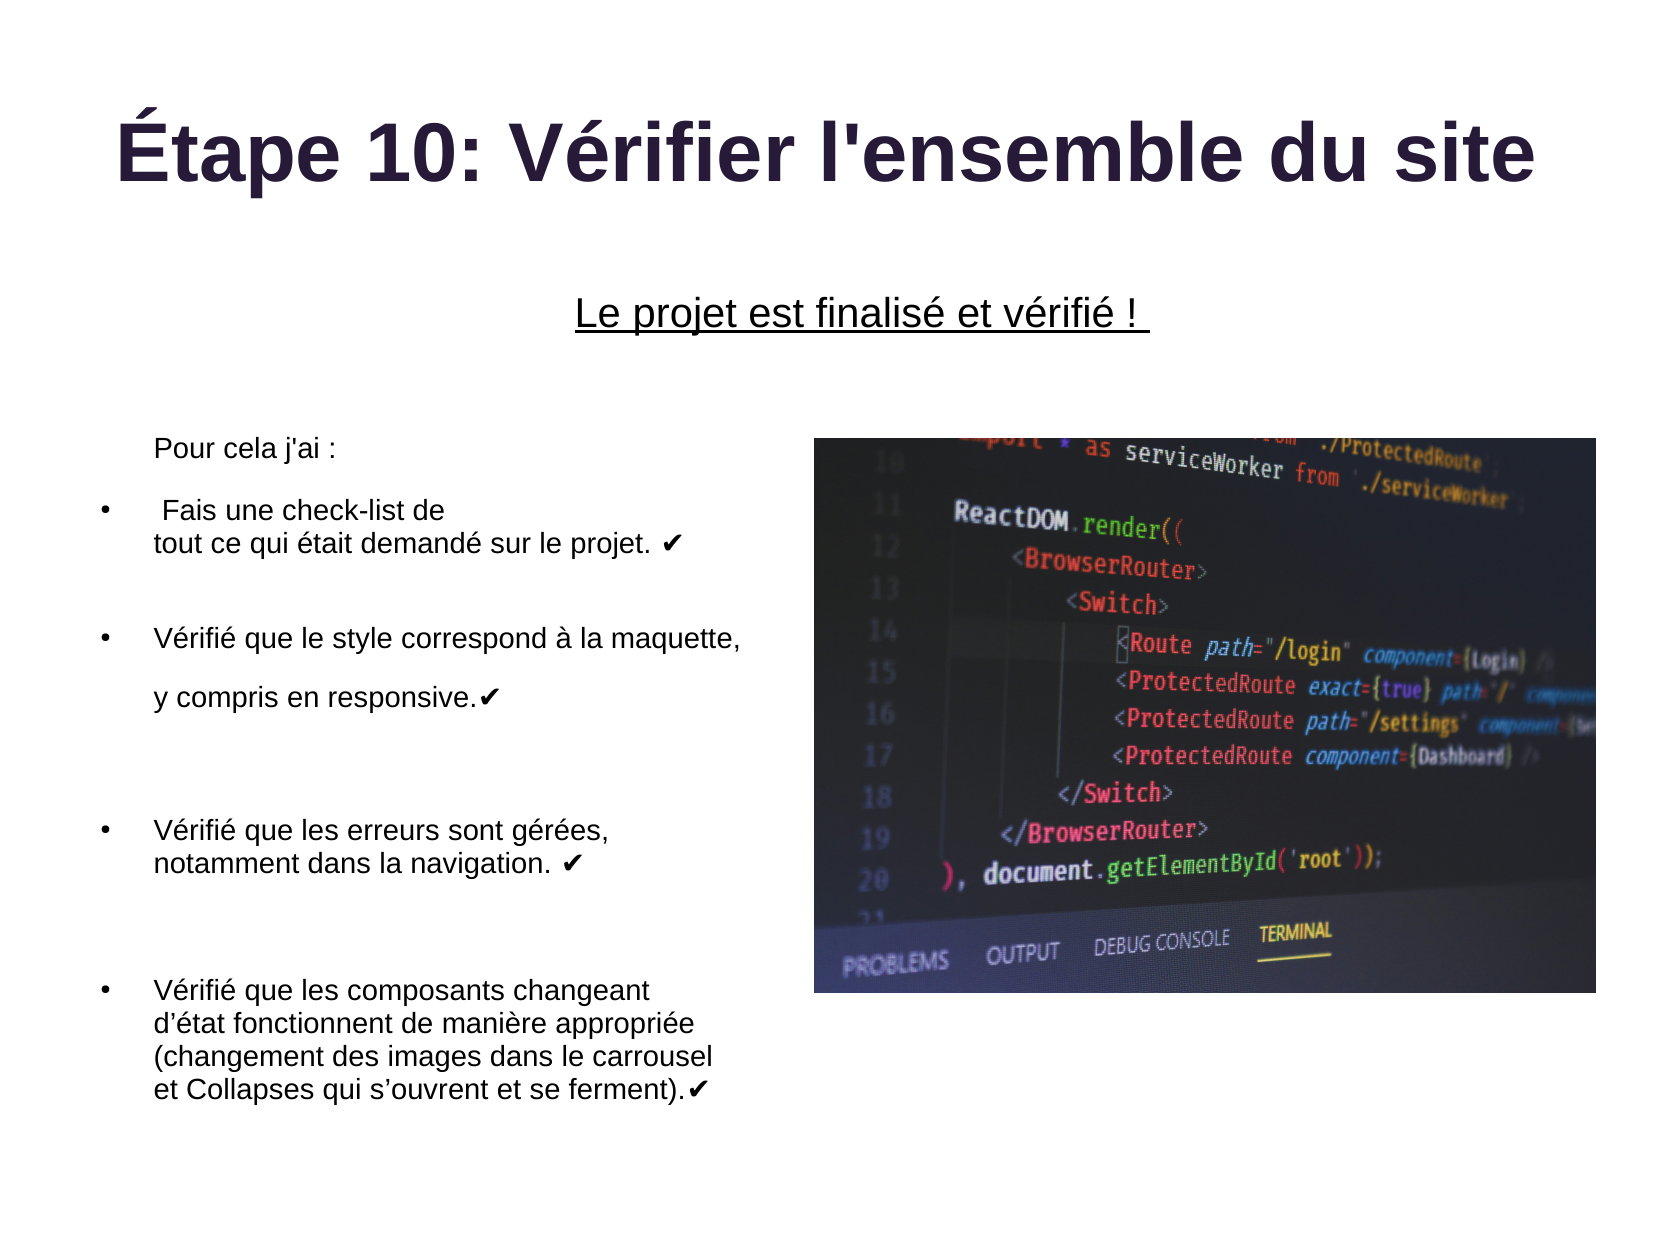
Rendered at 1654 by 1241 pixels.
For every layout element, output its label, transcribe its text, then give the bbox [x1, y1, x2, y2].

title Étape 10: Vérifier l'ensemble du site [82, 49, 1571, 257]
list Le projet est finalisé et vérifié ! Pour cela j'ai : Fais une check-list de tout ce qui était demandé sur le projet. ✔ Vérifié que le style correspond à la maquette, y compris en responsive.✔ ️ Vérifié que les erreurs sont gérées, notamment dans la navigation. ✔ Vérifié que les composants changeant d’état fonctionnent de manière appropriée (changement des images dans le carrousel et Collapses qui s’ouvrent et se ferment).✔ [82, 290, 1571, 1111]
picture [814, 438, 1596, 993]
